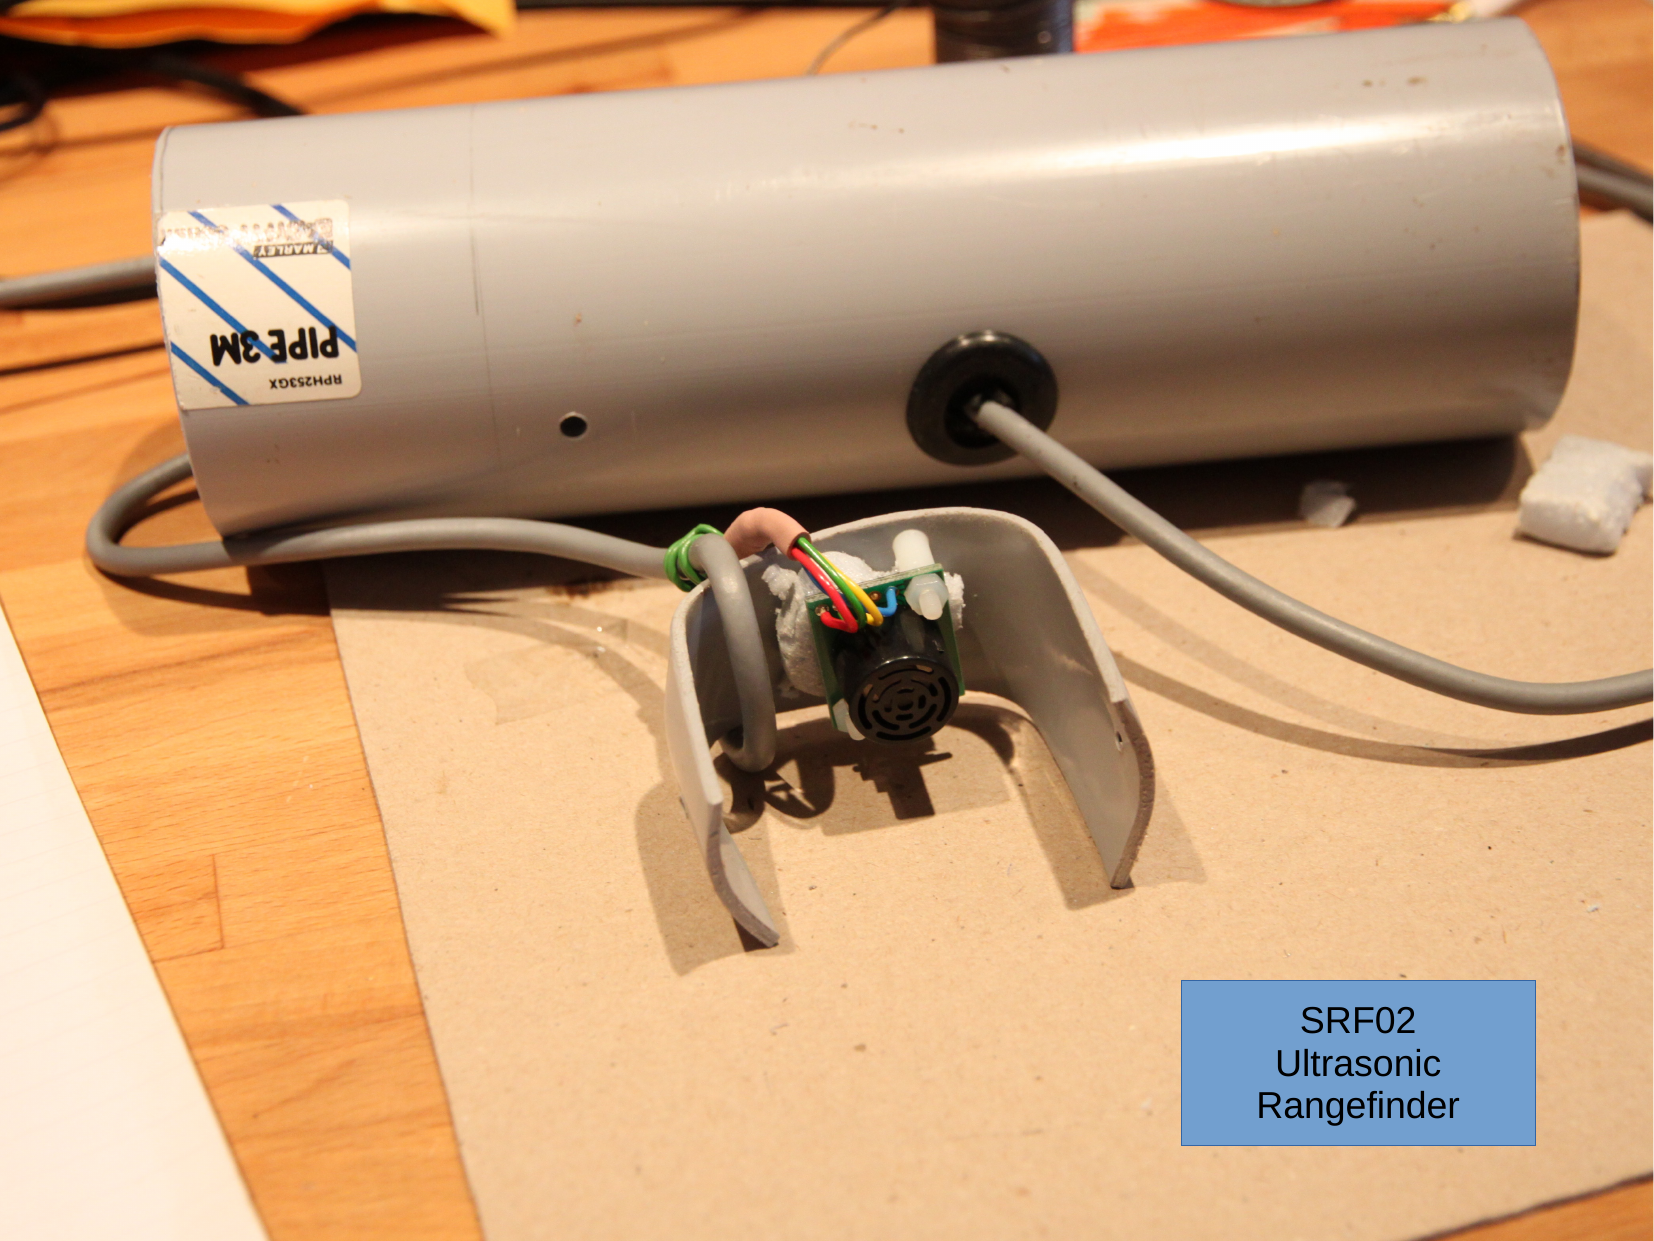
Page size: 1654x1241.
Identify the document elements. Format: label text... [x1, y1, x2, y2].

text_box SRF02 Ultrasonic Rangefinder [1181, 980, 1536, 1146]
picture [0, 0, 1654, 1241]
